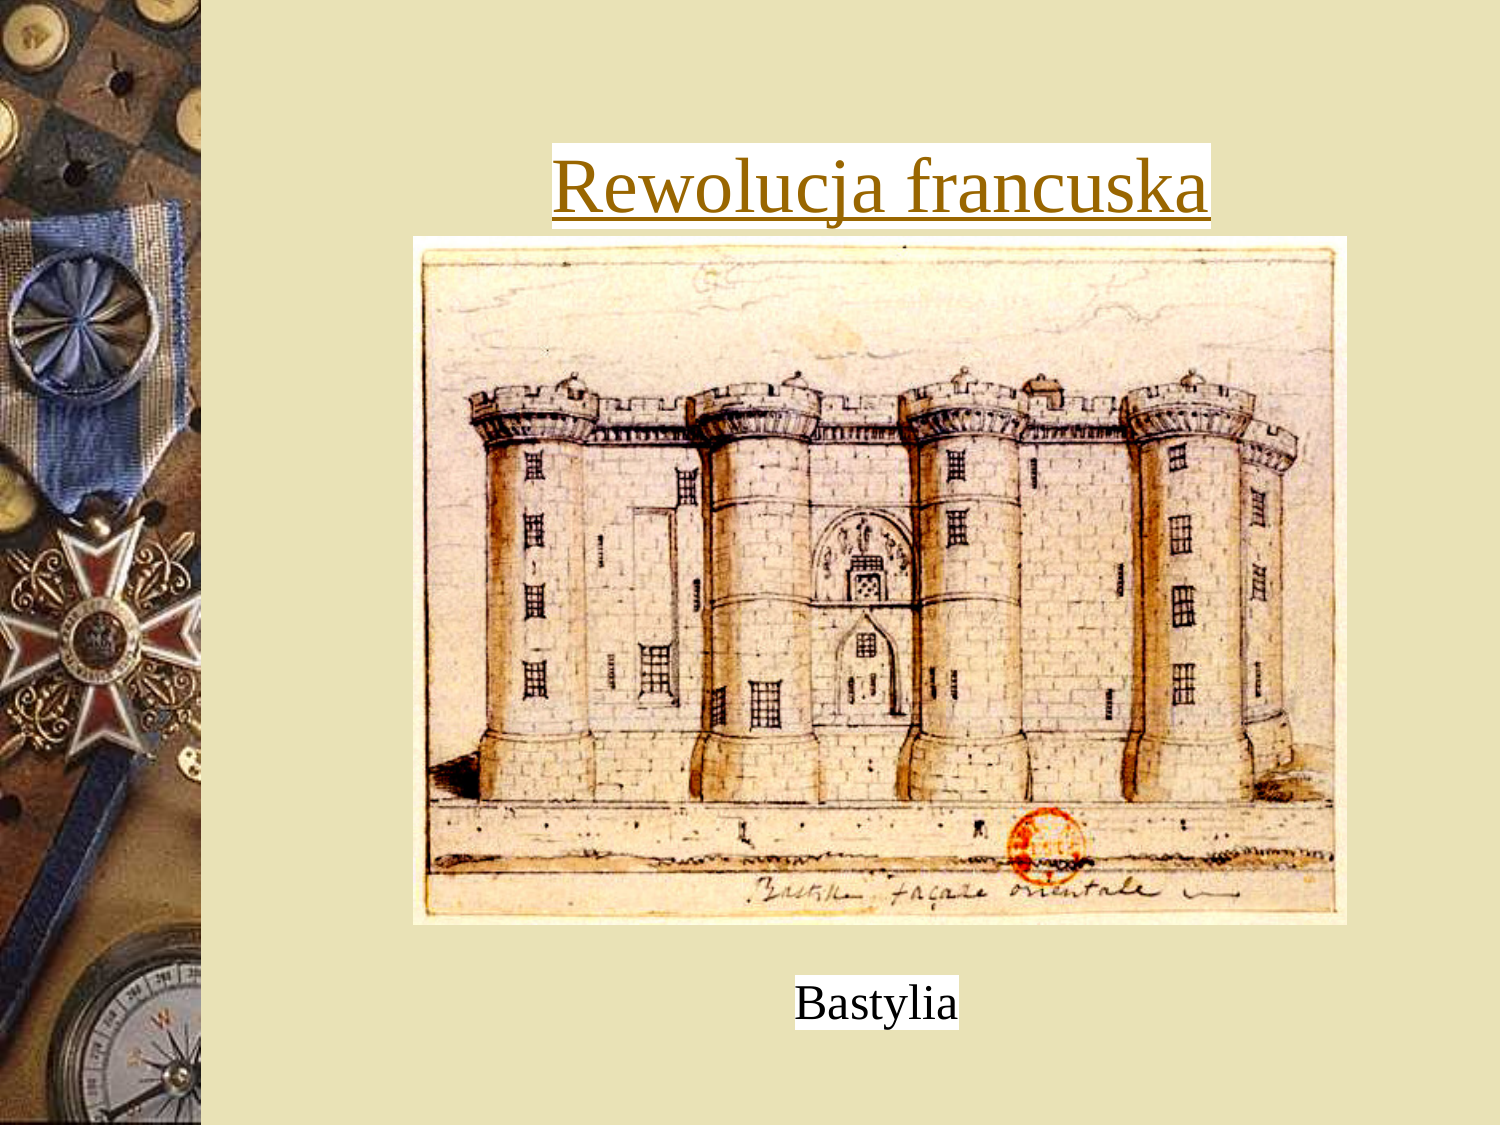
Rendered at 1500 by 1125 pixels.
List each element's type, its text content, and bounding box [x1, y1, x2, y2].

picture [0, 0, 201, 1125]
picture [413, 236, 1347, 925]
title Rewolucja francuska [262, 87, 1500, 275]
list Bastylia [779, 968, 981, 1063]
